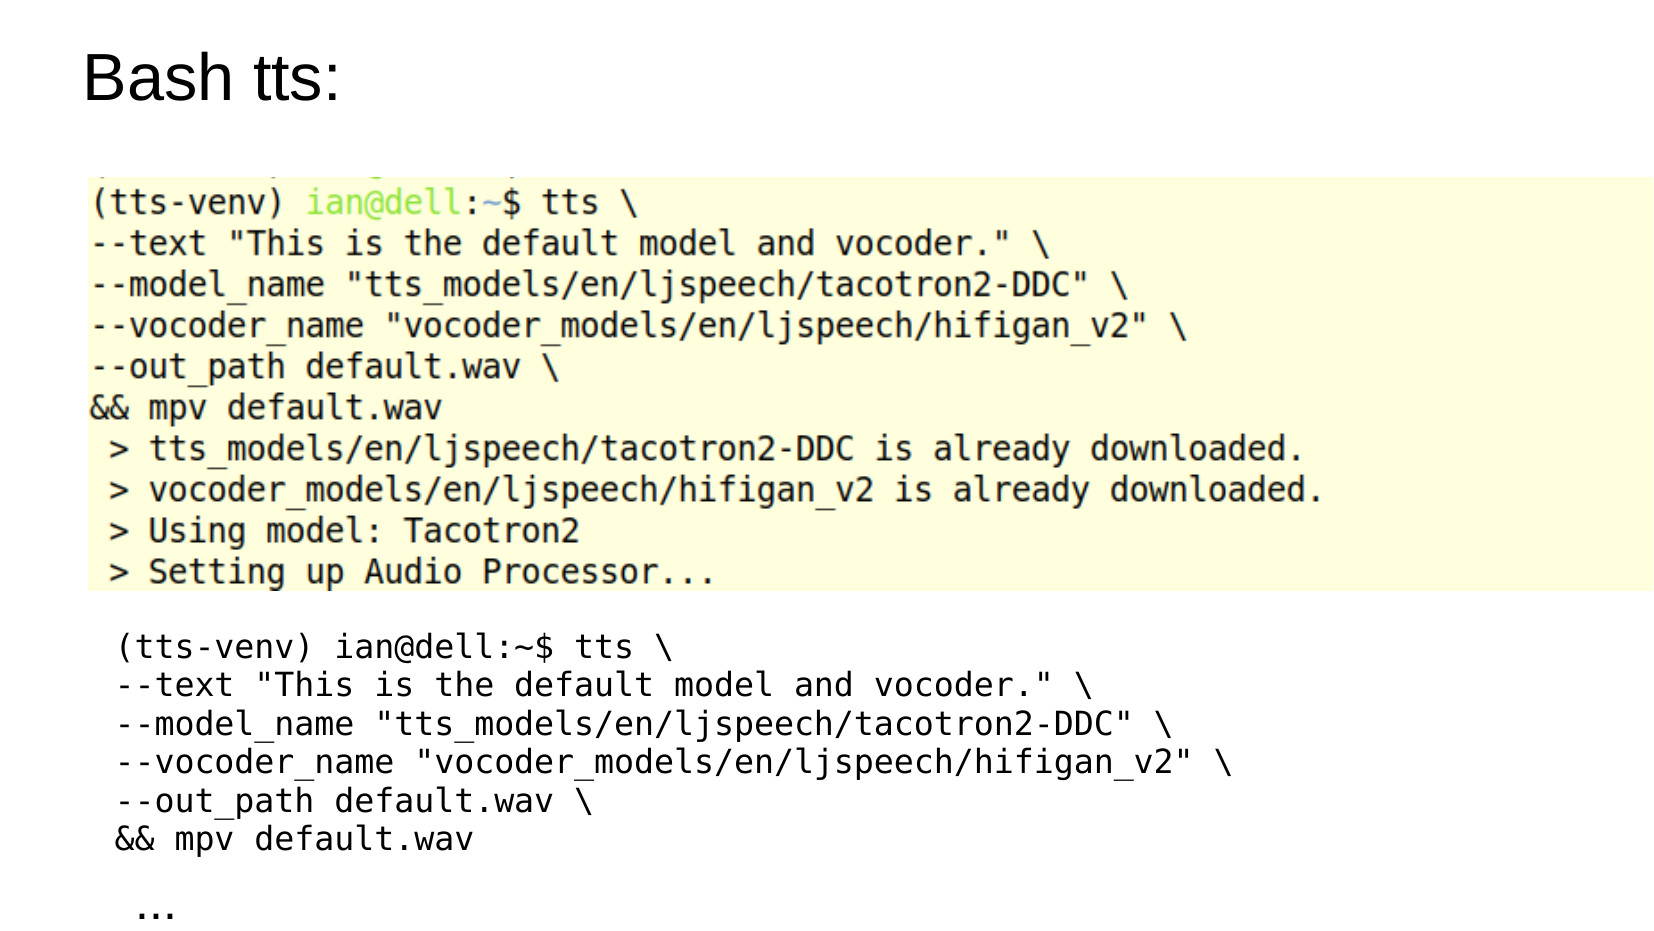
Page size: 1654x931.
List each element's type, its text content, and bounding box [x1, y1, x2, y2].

title Bash tts: [82, 37, 1571, 119]
subtitle ... [99, 874, 1588, 931]
text_box (tts-venv) ian@dell:~$ tts \ --text "This is the default model and vocoder." \ --model_name "tts_models/en/ljspeech/tacotron2-DDC" \ --vocoder_name "vocoder_models/en/ljspeech/hifigan_v2" \ --out_path default.wav \ && mpv default.wav [99, 620, 1506, 866]
picture [88, 177, 1654, 591]
